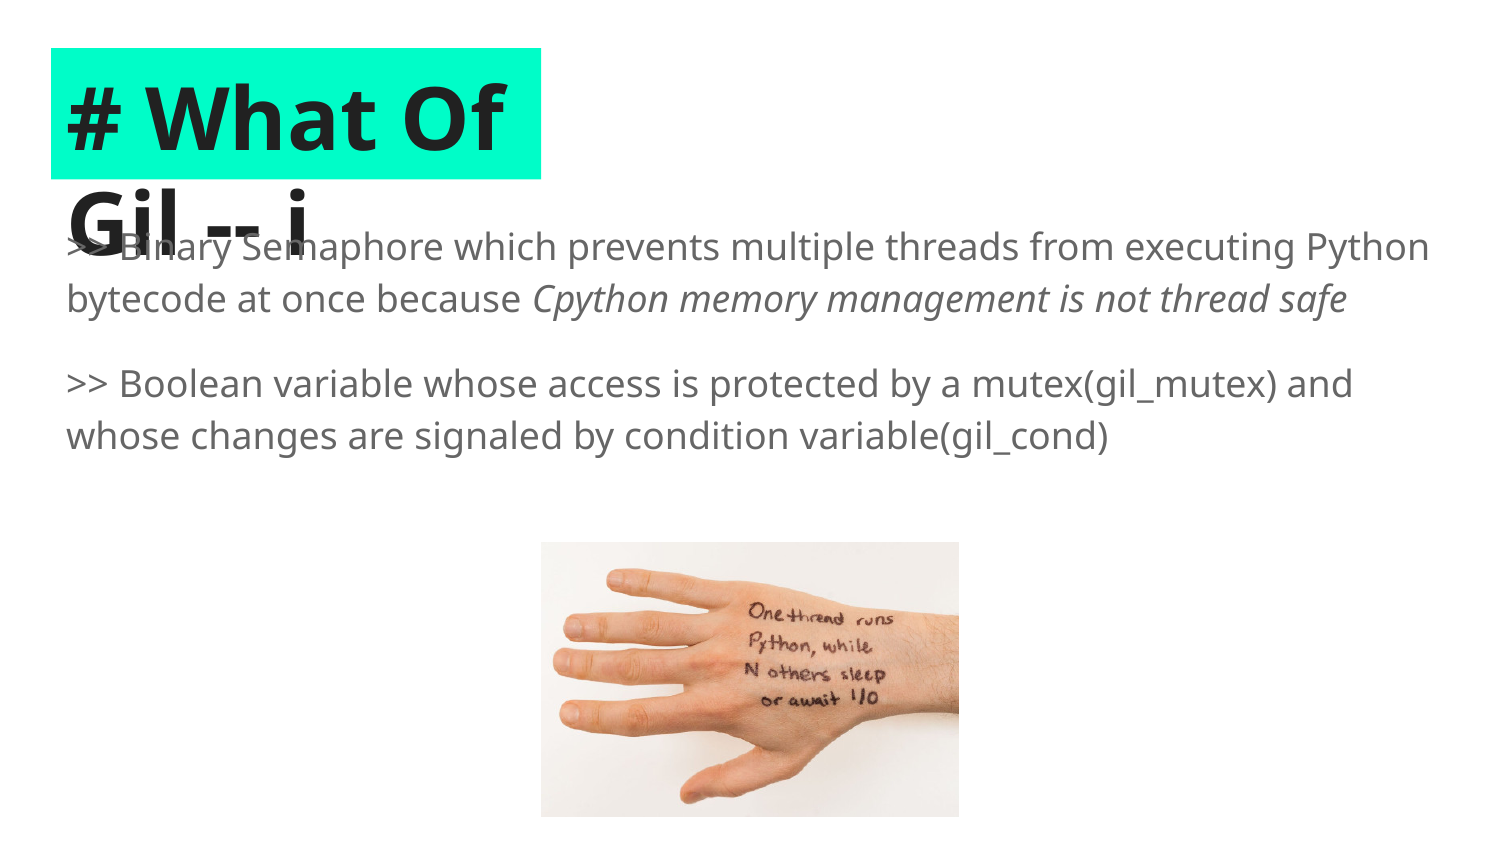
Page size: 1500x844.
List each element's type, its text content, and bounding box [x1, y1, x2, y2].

picture [541, 542, 959, 817]
title # What Of Gil -- i [51, 48, 542, 180]
list >> Binary Semaphore which prevents multiple threads from executing Python bytecode at once because Cpython memory management is not thread safe >> Boolean variable whose access is protected by a mutex(gil_mutex) and whose changes are signaled by condition variable(gil_cond) [51, 201, 1449, 750]
